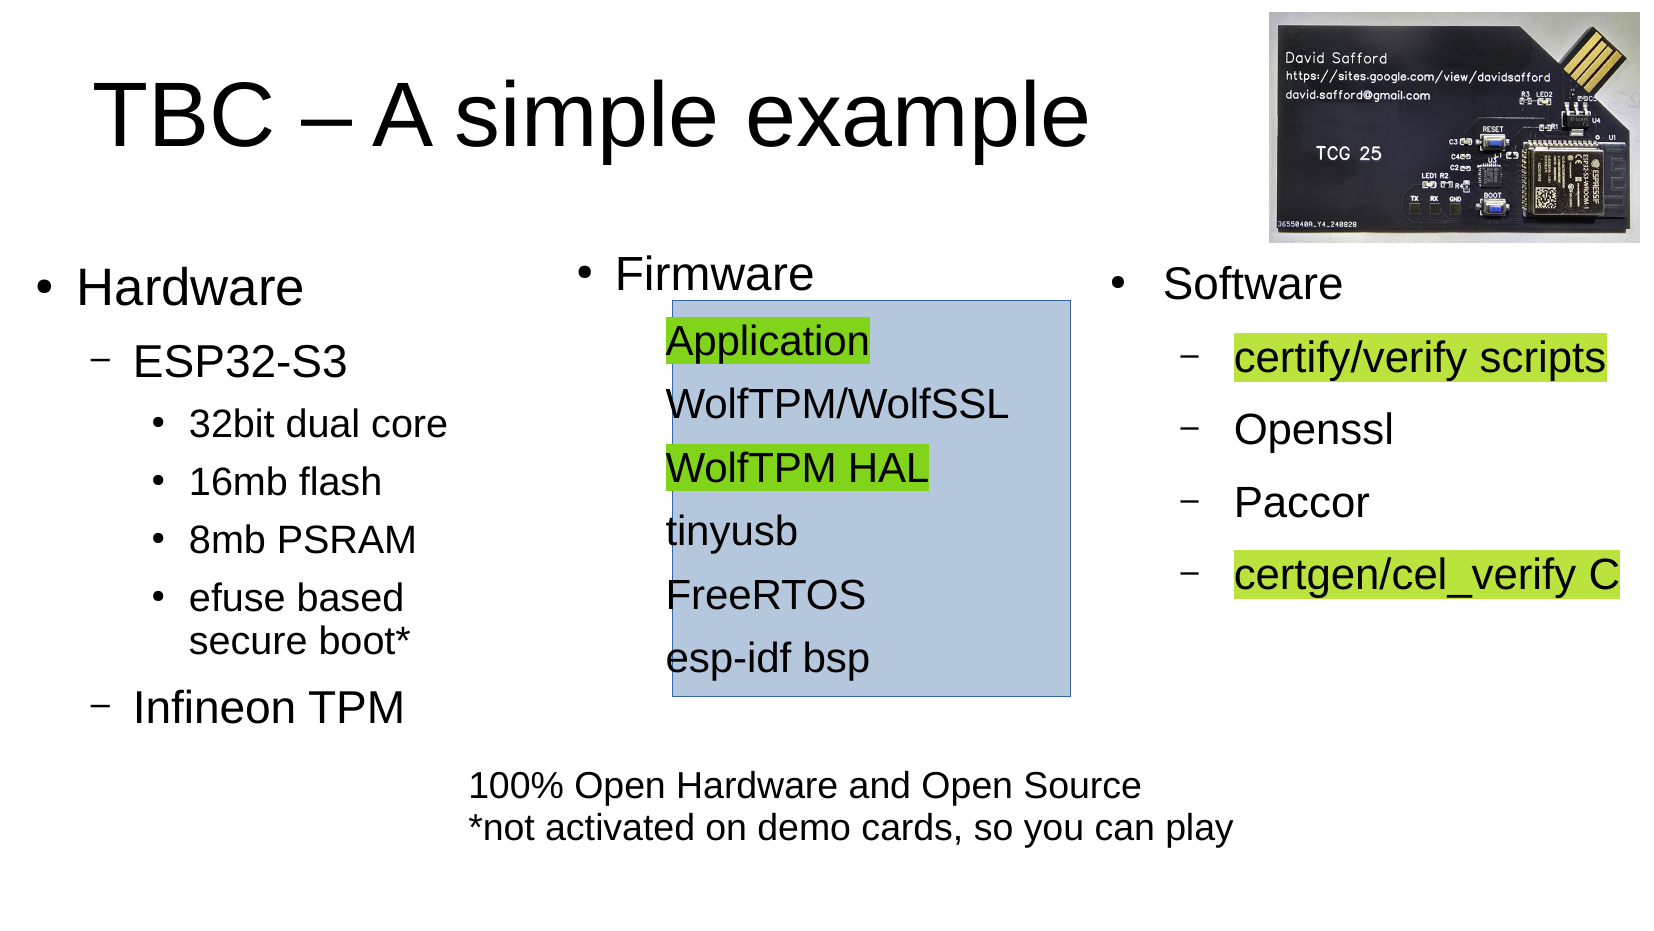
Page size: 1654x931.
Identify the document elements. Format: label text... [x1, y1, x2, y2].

text_box 100% Open Hardware and Open Source *not activated on demo cards, so you can play [453, 757, 1251, 857]
picture [1269, 12, 1640, 243]
list Hardware ESP32-S3 32bit dual core 16mb flash 8mb PSRAM efuse based secure boot* Infineon TPM [20, 258, 563, 734]
list Firmware Application WolfTPM/WolfSSL WolfTPM HAL tinyusb FreeRTOS esp-idf bsp [563, 246, 1313, 734]
list Software certify/verify scripts Openssl Paccor certgen/cel_verify C [1092, 258, 1636, 734]
title TBC – A simple example [92, 37, 1269, 193]
